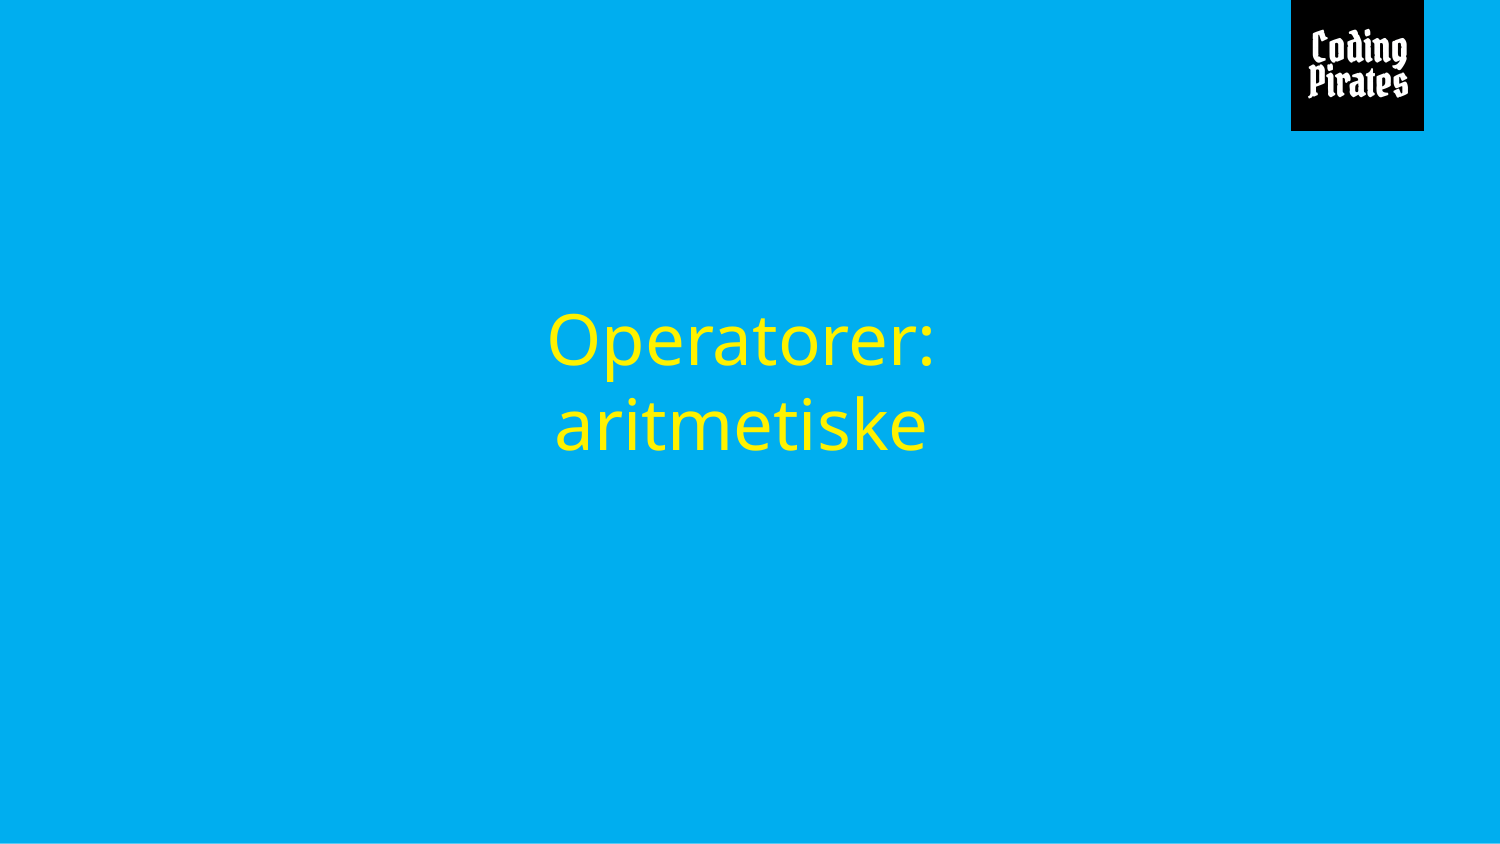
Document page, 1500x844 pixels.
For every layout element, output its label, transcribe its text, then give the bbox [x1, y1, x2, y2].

title Operatorer: aritmetiske [12, 352, 1472, 491]
picture [1292, 0, 1423, 130]
